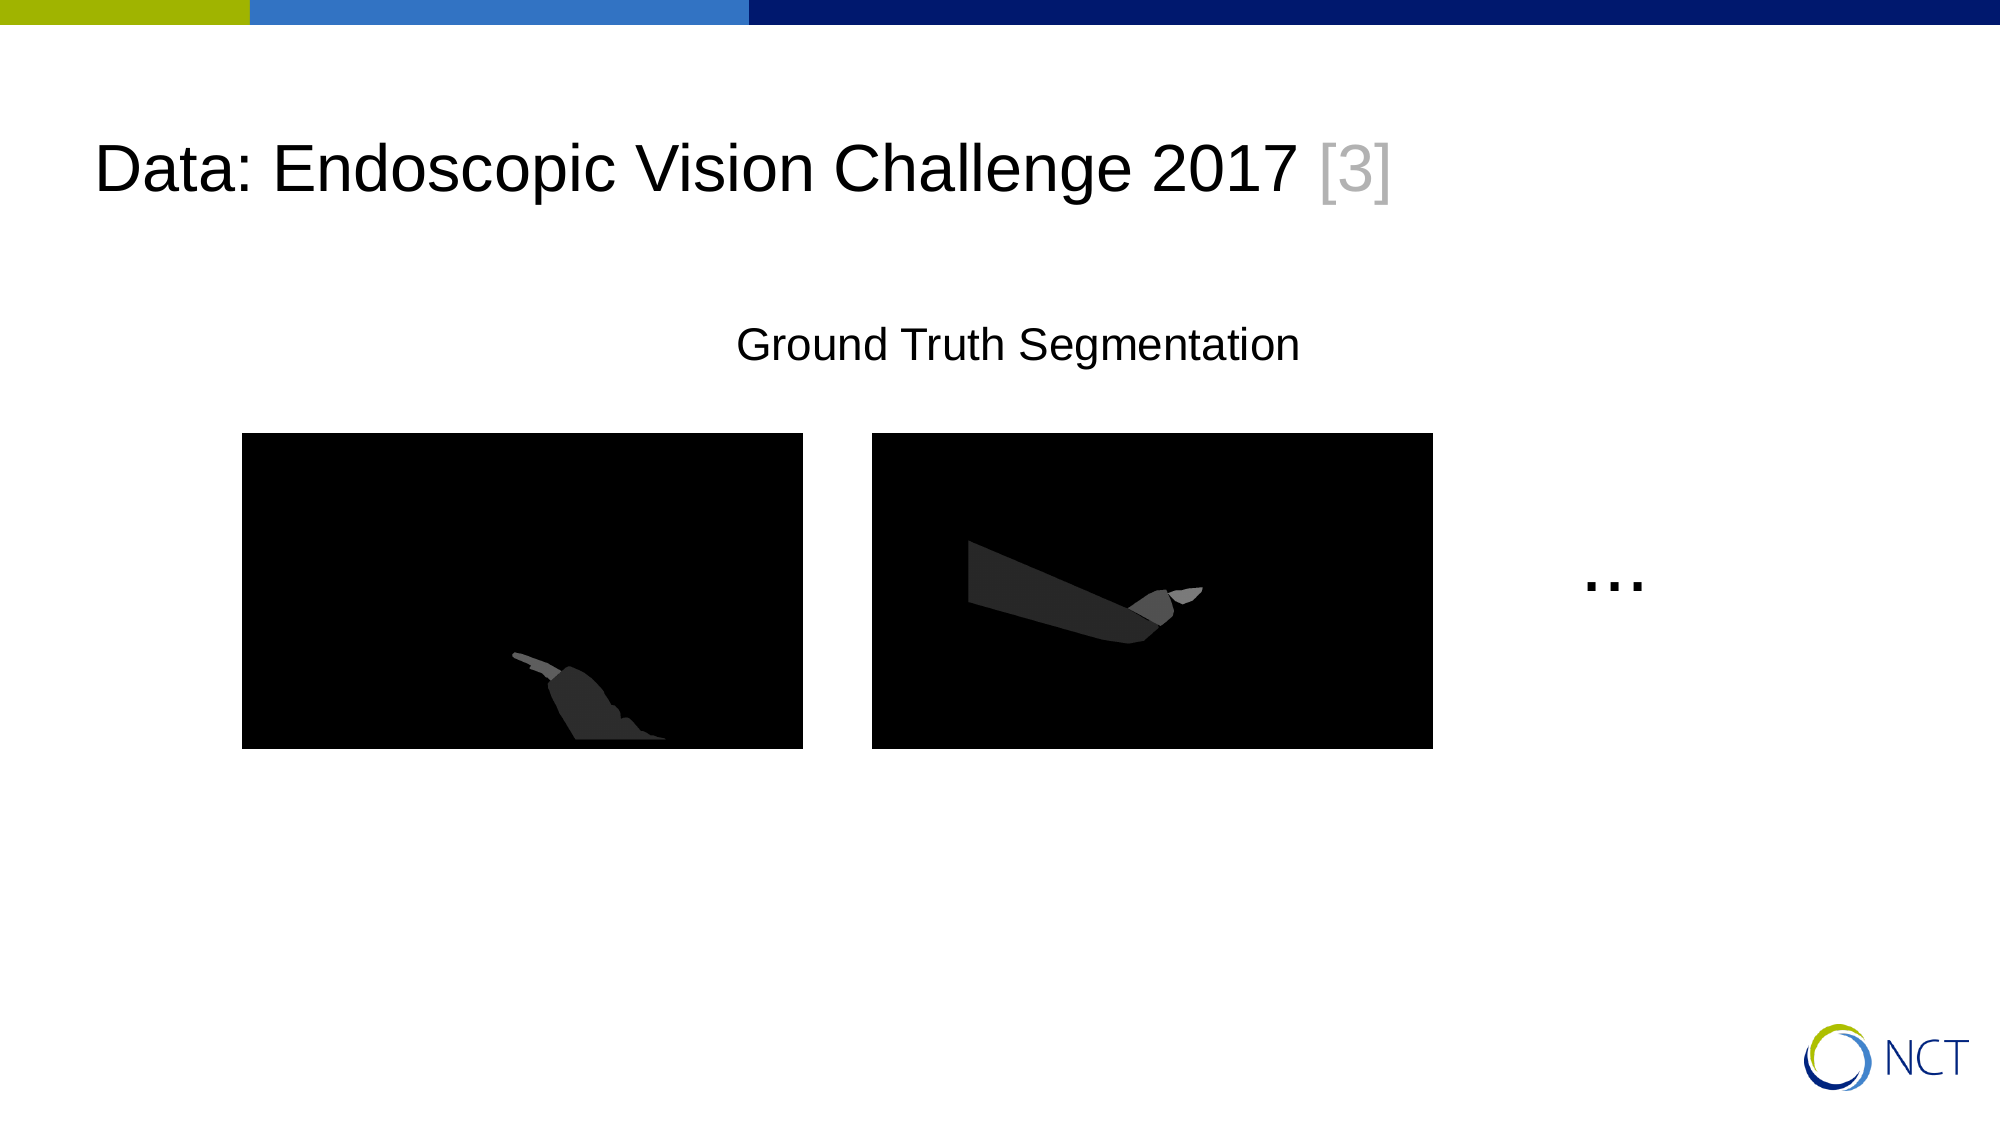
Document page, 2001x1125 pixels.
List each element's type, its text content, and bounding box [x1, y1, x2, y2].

title Data: Endoscopic Vision Challenge 2017 [3] [94, 75, 1886, 263]
picture [1804, 1024, 1969, 1091]
list Ground Truth Segmentation [108, 318, 1859, 379]
picture [242, 433, 803, 749]
text_box ... [1502, 516, 1728, 667]
picture [872, 433, 1433, 749]
